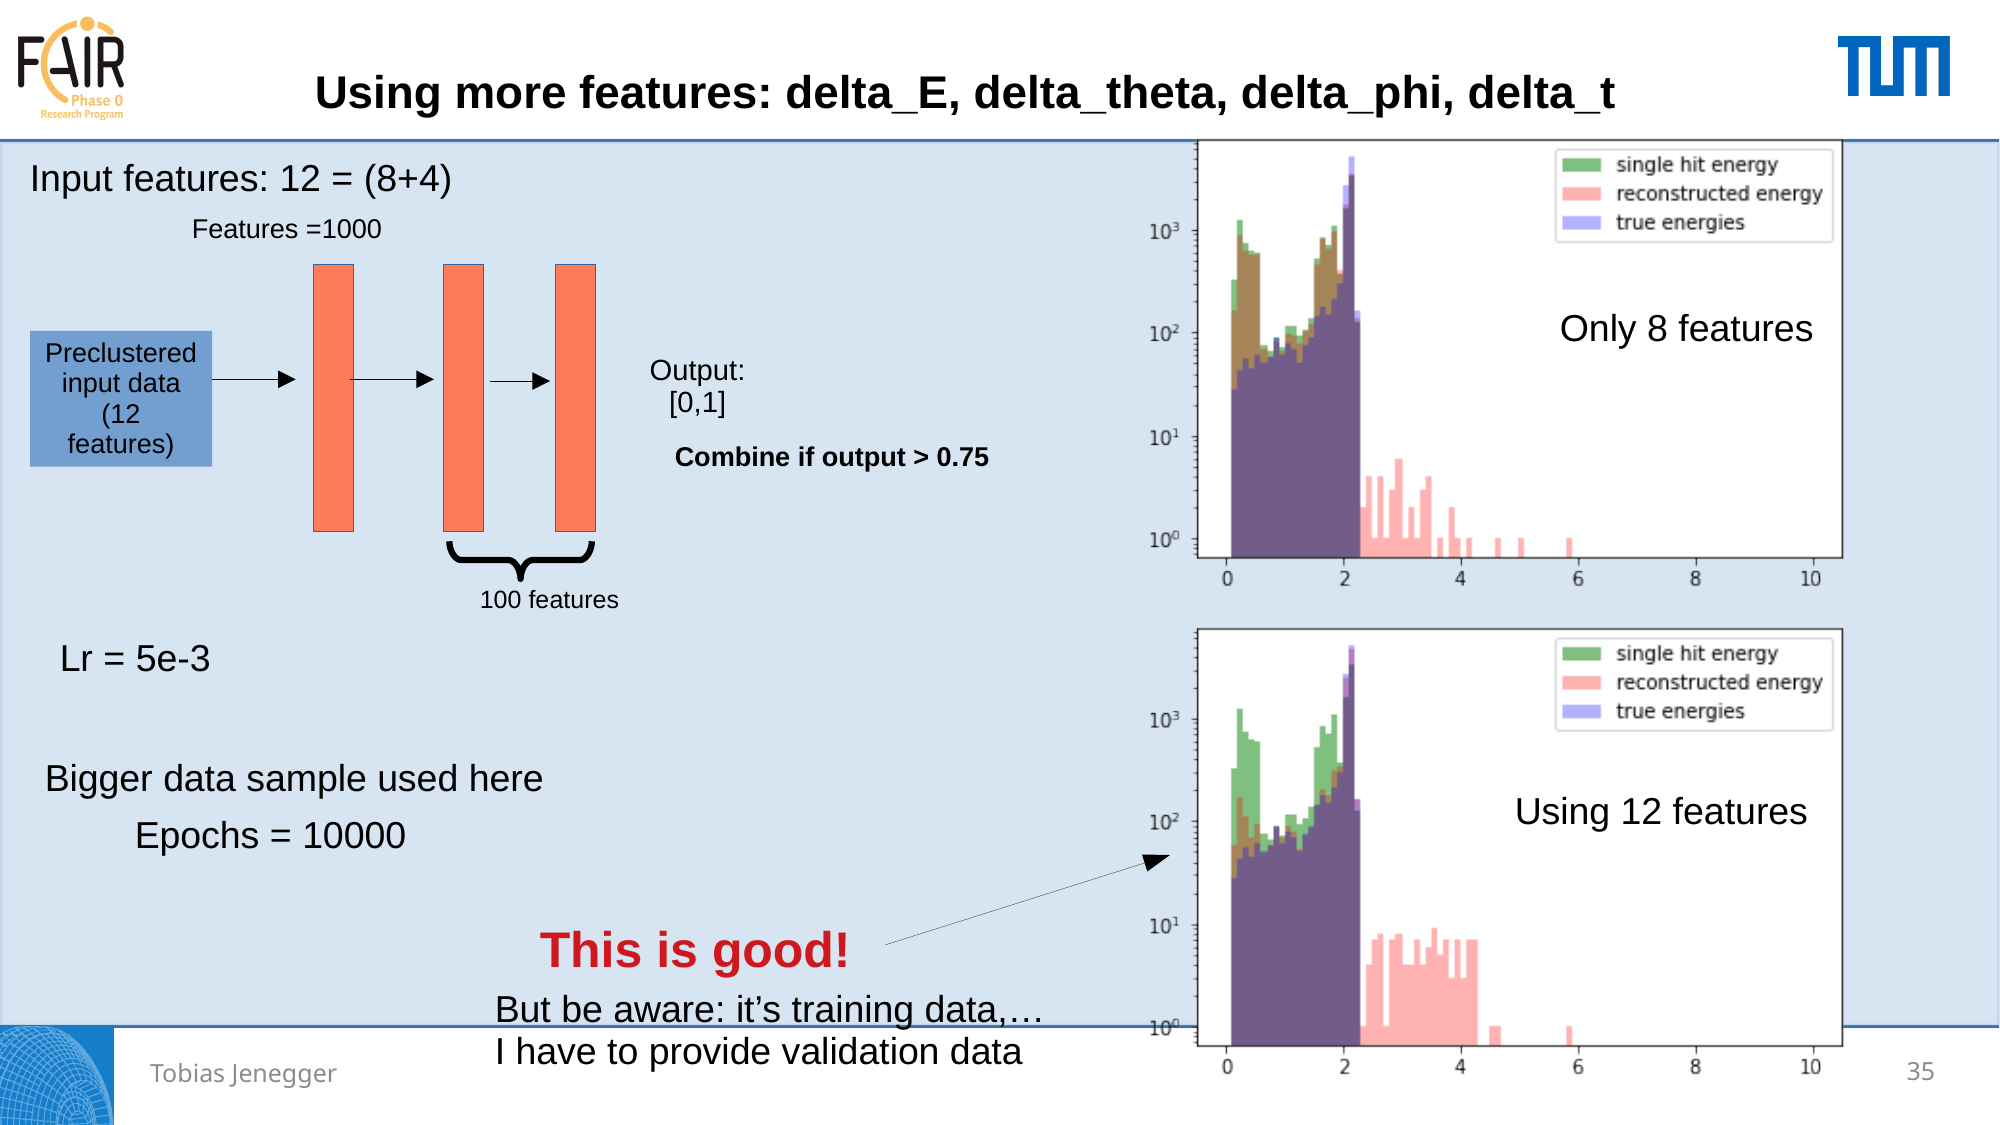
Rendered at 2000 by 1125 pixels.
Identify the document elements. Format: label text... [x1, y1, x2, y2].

picture [15, 15, 142, 120]
picture [0, 1025, 114, 1125]
text_box Lr = 5e-3 [45, 630, 271, 687]
picture [1140, 130, 1861, 1095]
text_box [443, 264, 484, 532]
text_box Only 8 features [1545, 299, 1876, 357]
text_box [313, 277, 354, 532]
text_box Using 12 features [1500, 783, 1831, 841]
text_box Output: [0,1] [621, 346, 774, 427]
text_box Bigger data sample used here [30, 750, 661, 807]
text_box Features =1000 [135, 206, 439, 277]
picture [1838, 36, 1950, 96]
text_box Epochs = 10000 [120, 806, 436, 864]
text_box But be aware: it’s training data,… I have to provide validation data [480, 980, 1066, 1080]
text_box This is good! [525, 915, 886, 980]
text_box 100 features [465, 578, 661, 622]
text_box Preclustered input data (12 features) [30, 330, 213, 467]
text_box [555, 264, 596, 532]
text_box Using more features: delta_E, delta_theta, delta_phi, delta_t [300, 60, 1756, 127]
text_box Input features: 12 = (8+4) [15, 149, 1140, 207]
text_box Combine if output > 0.75 [660, 435, 1036, 481]
